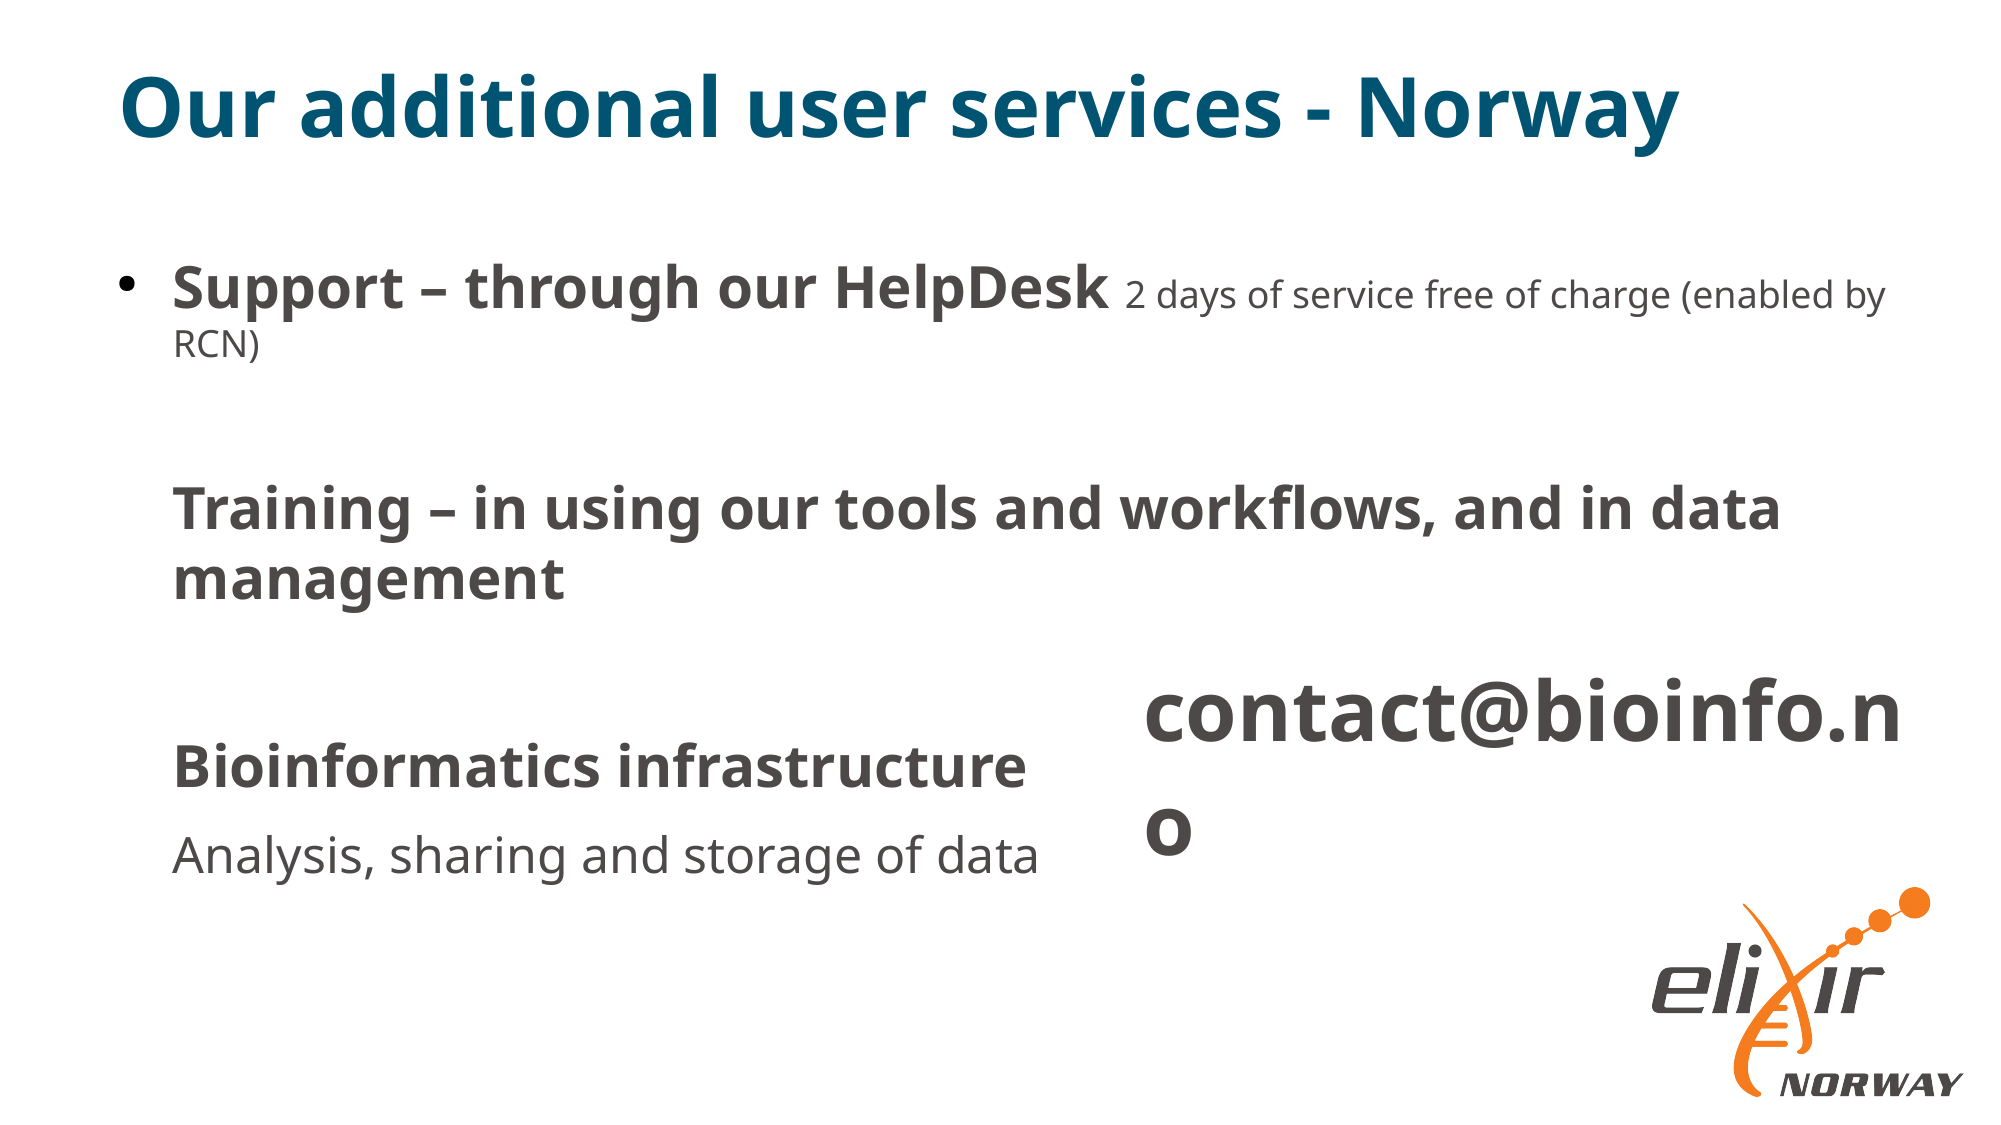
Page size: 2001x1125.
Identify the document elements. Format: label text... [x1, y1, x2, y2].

picture [1652, 887, 1964, 1097]
list Support – through our HelpDesk 2 days of service free of charge (enabled by RCN) Training – in using our tools and workflows, and in data management Bioinformatics infrastructure Analysis, sharing and storage of data [116, 250, 1901, 965]
text_box contact@bioinfo.no [1128, 645, 1938, 780]
title Our additional user services - Norway [118, 54, 1902, 161]
